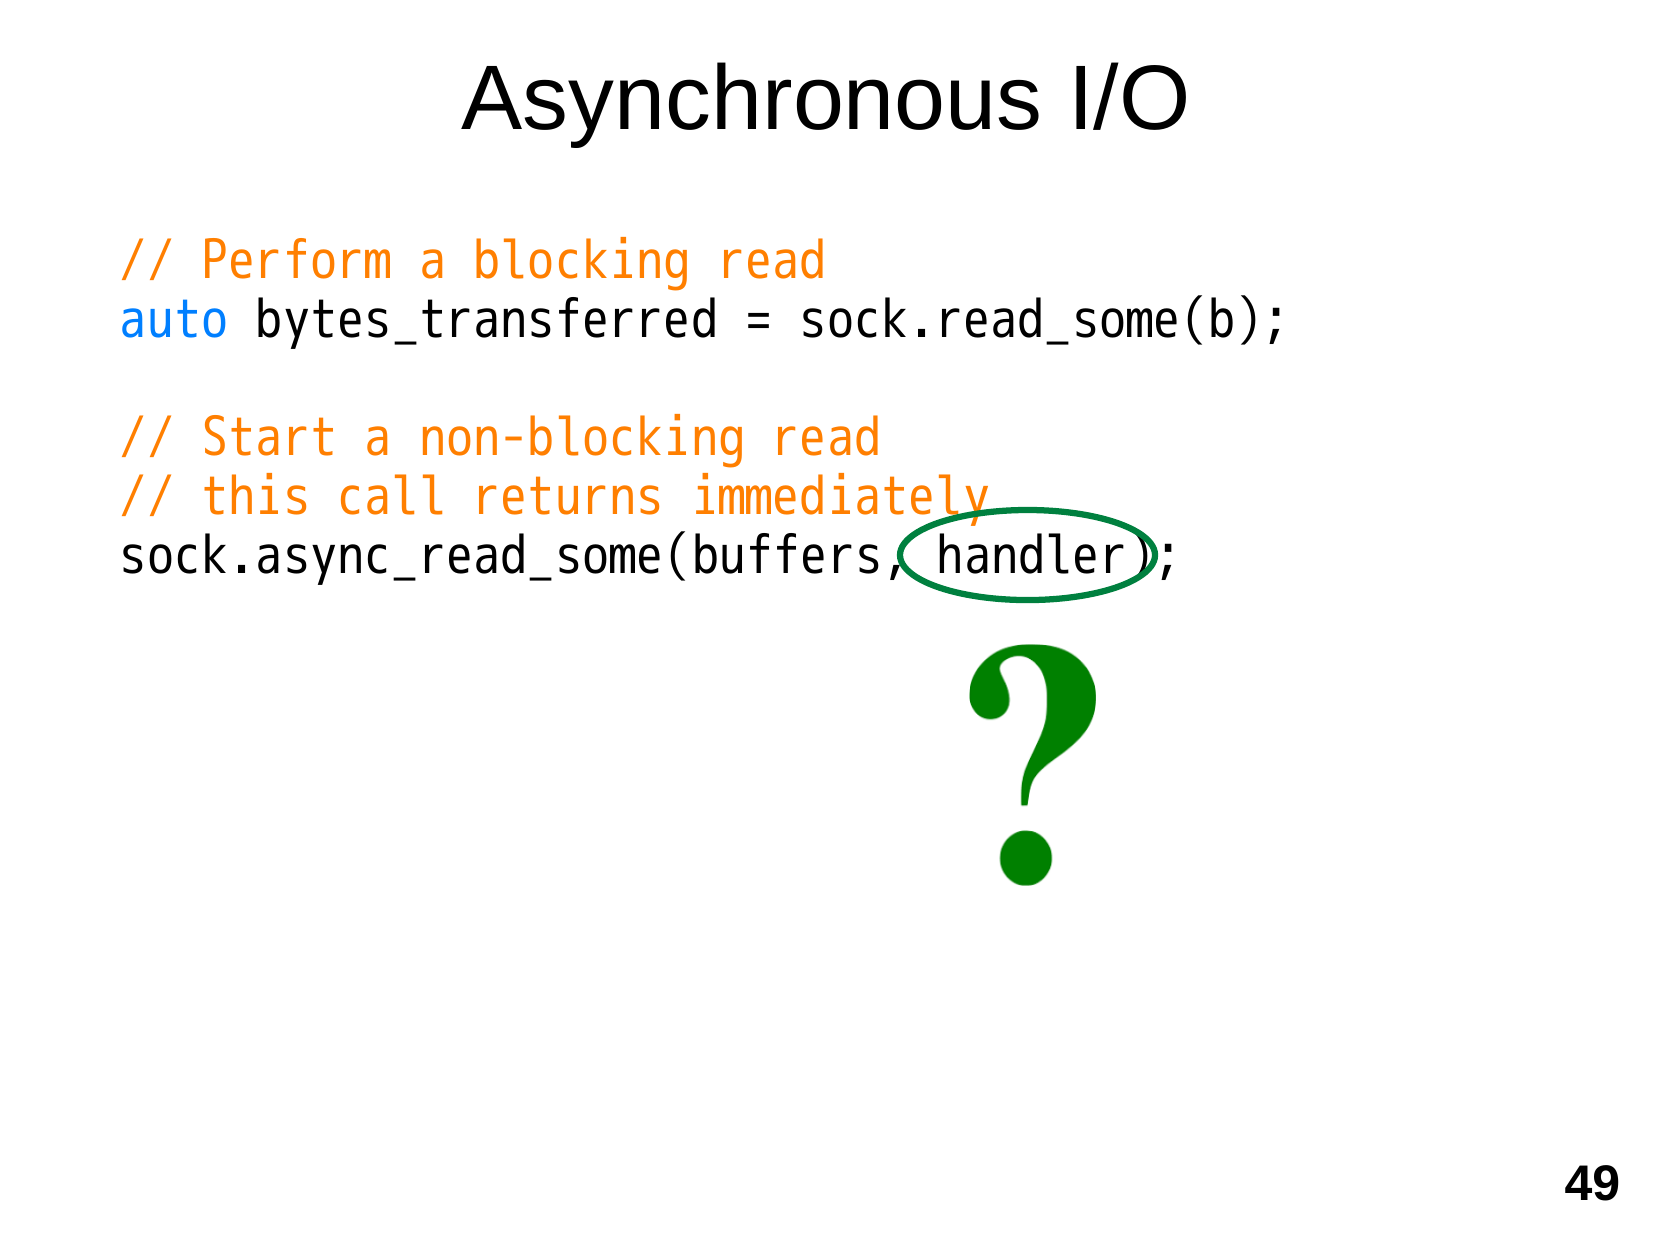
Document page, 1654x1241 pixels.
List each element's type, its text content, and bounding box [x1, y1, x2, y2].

picture [969, 644, 1096, 886]
title Asynchronous I/O [82, 15, 1571, 181]
text_box // Perform a blocking read auto bytes_transferred = sock.read_some(b); // Start a non-blocking read // this call returns immediately sock.async_read_some(buffers, handler); [104, 225, 1575, 1087]
